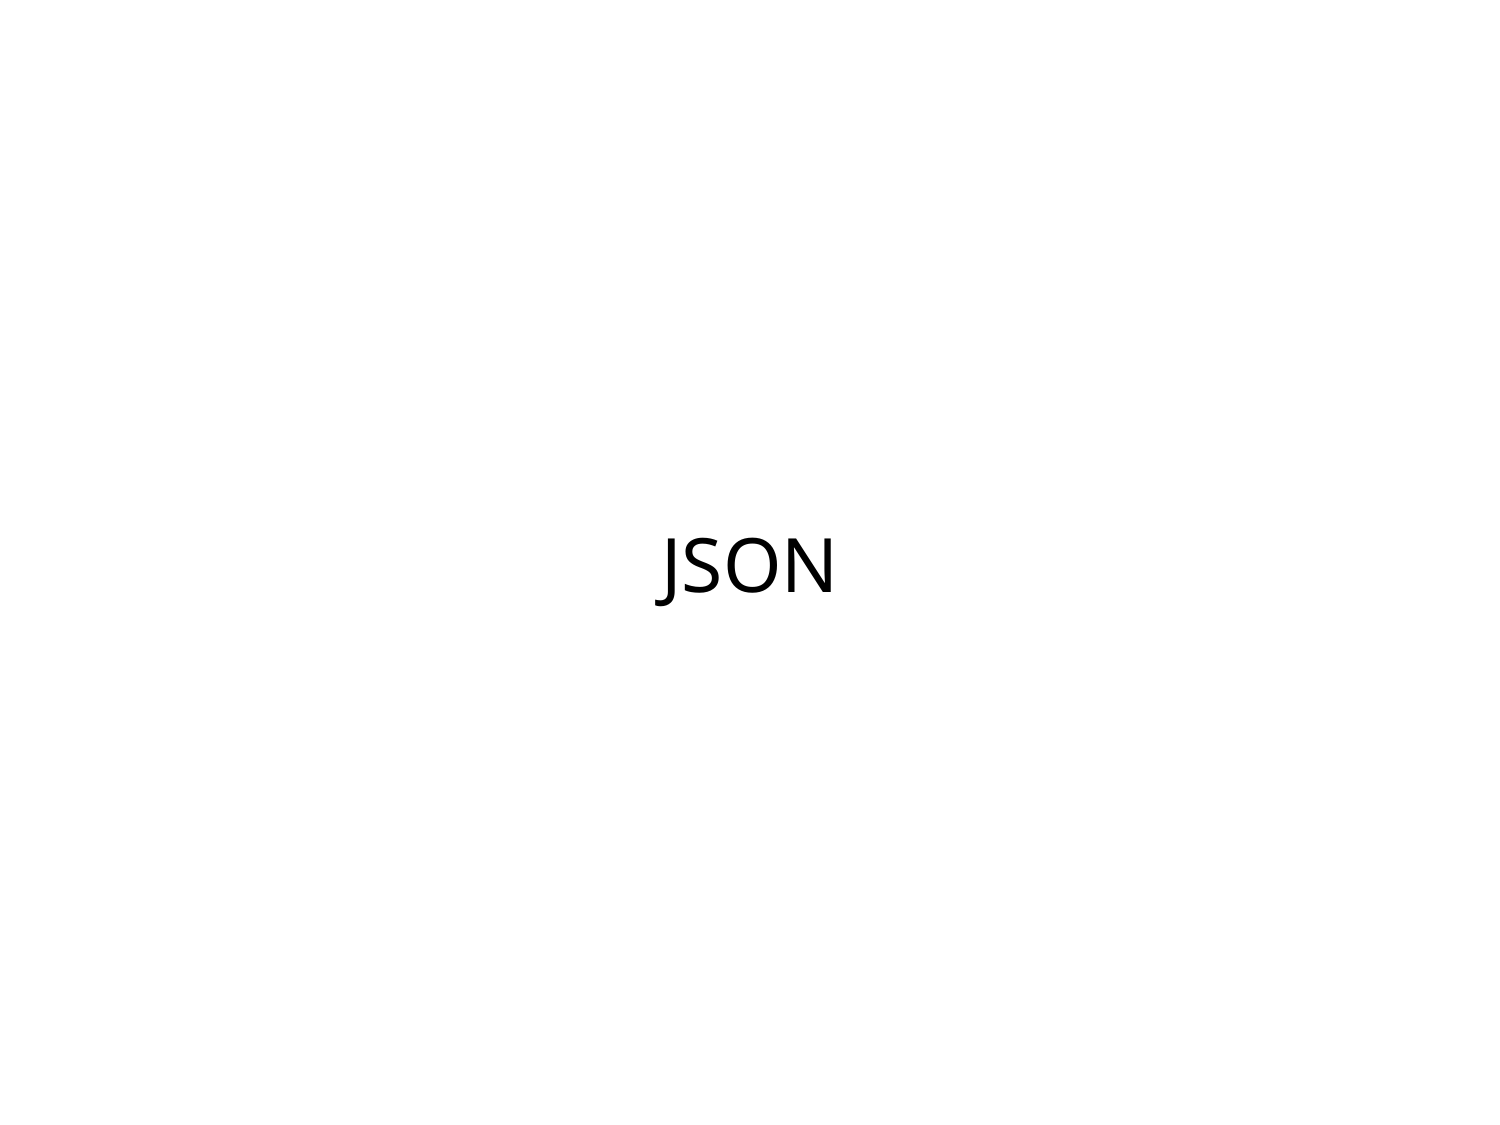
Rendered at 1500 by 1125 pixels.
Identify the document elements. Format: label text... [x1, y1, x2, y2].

title JSON [51, 470, 1449, 655]
